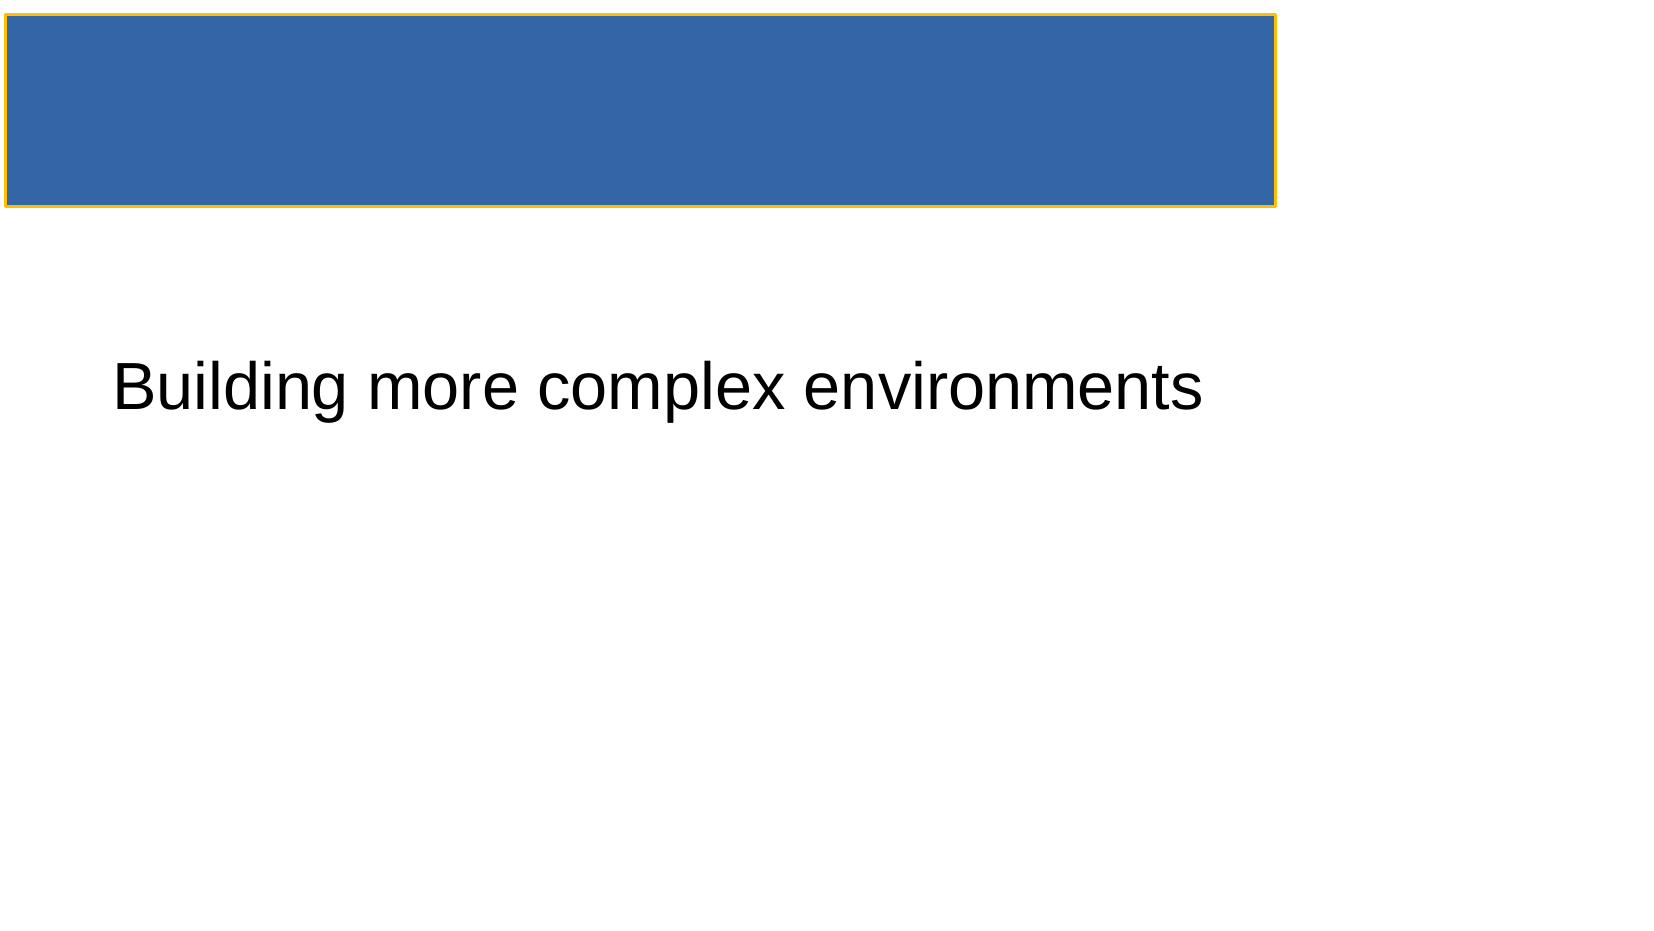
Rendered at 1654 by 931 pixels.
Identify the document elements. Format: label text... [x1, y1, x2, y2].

subtitle Building more complex environments [82, 44, 1235, 729]
